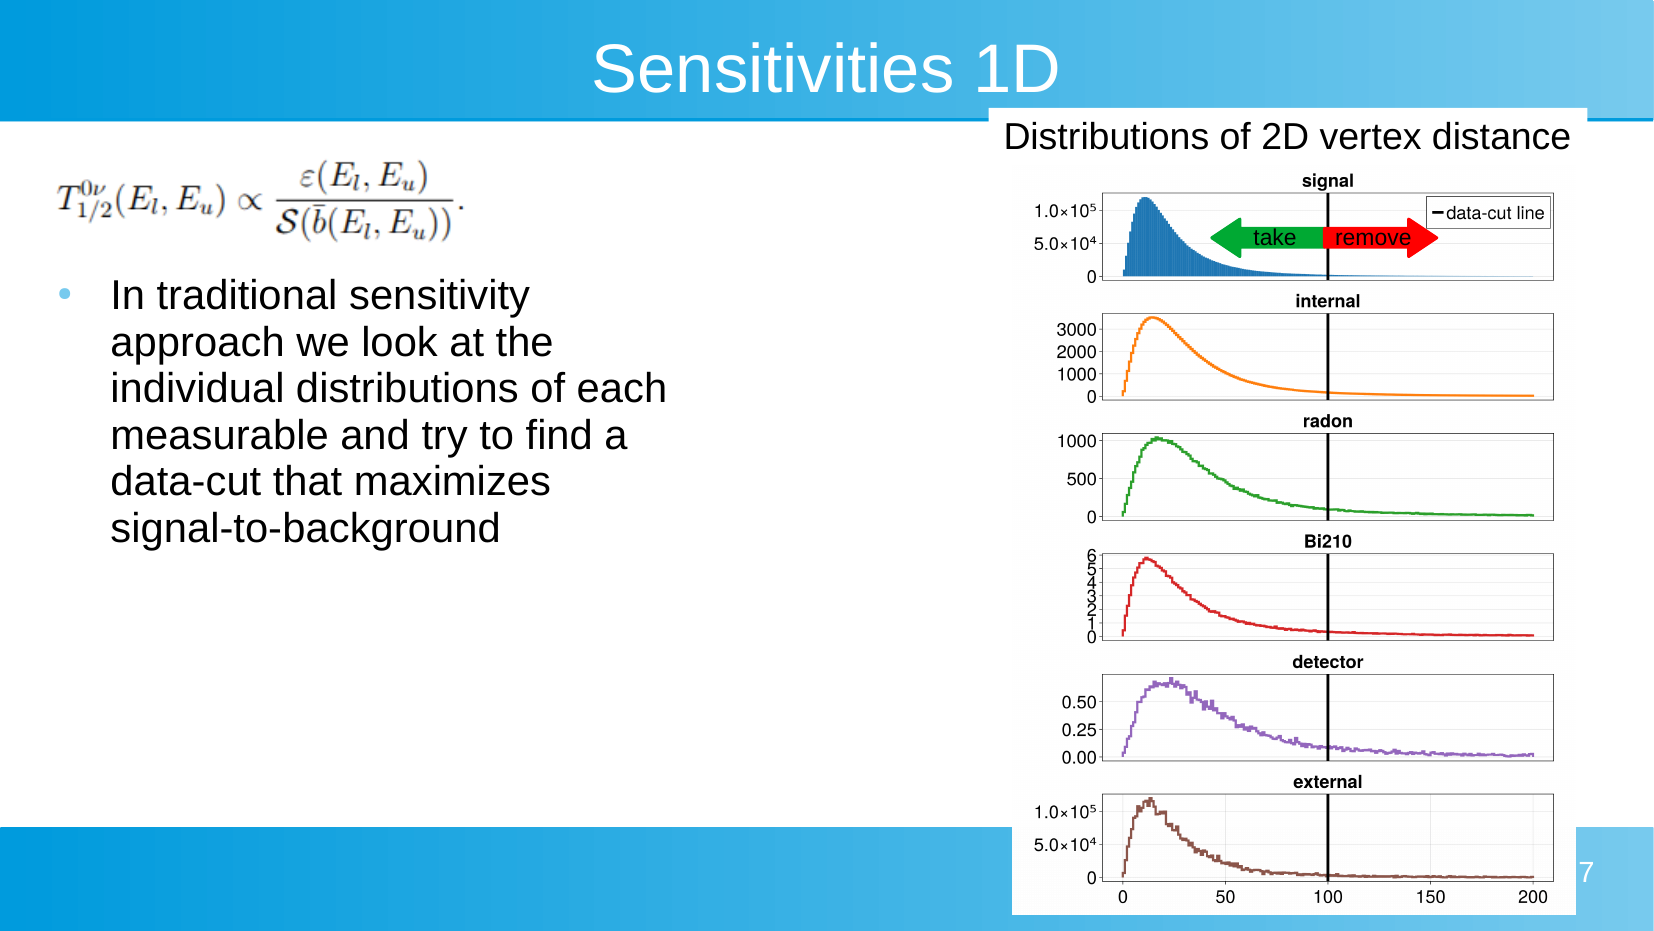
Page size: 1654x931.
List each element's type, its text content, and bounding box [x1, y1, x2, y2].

picture [37, 142, 485, 263]
picture [1012, 165, 1576, 916]
text_box Distributions of 2D vertex distance [988, 107, 1588, 165]
text_box remove [1324, 219, 1437, 257]
text_box take [1211, 219, 1324, 257]
title Sensitivities 1D [59, 29, 1595, 108]
list In traditional sensitivity approach we look at the individual distributions of each measurable and try to find a data-cut that maximizes signal-to-background [39, 271, 676, 863]
